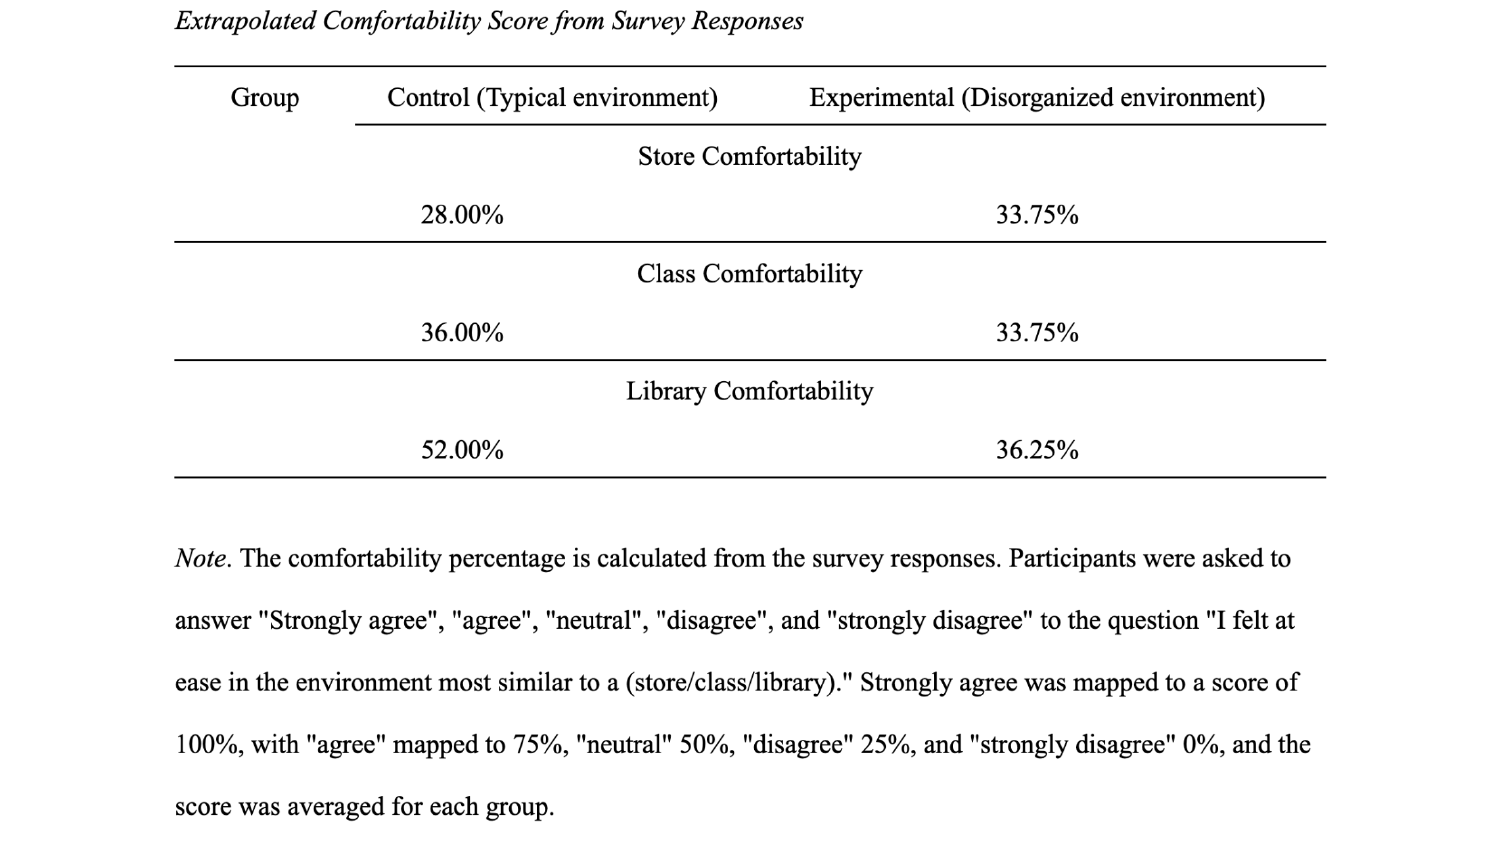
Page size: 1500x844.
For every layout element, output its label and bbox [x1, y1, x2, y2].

picture [160, 0, 1340, 844]
